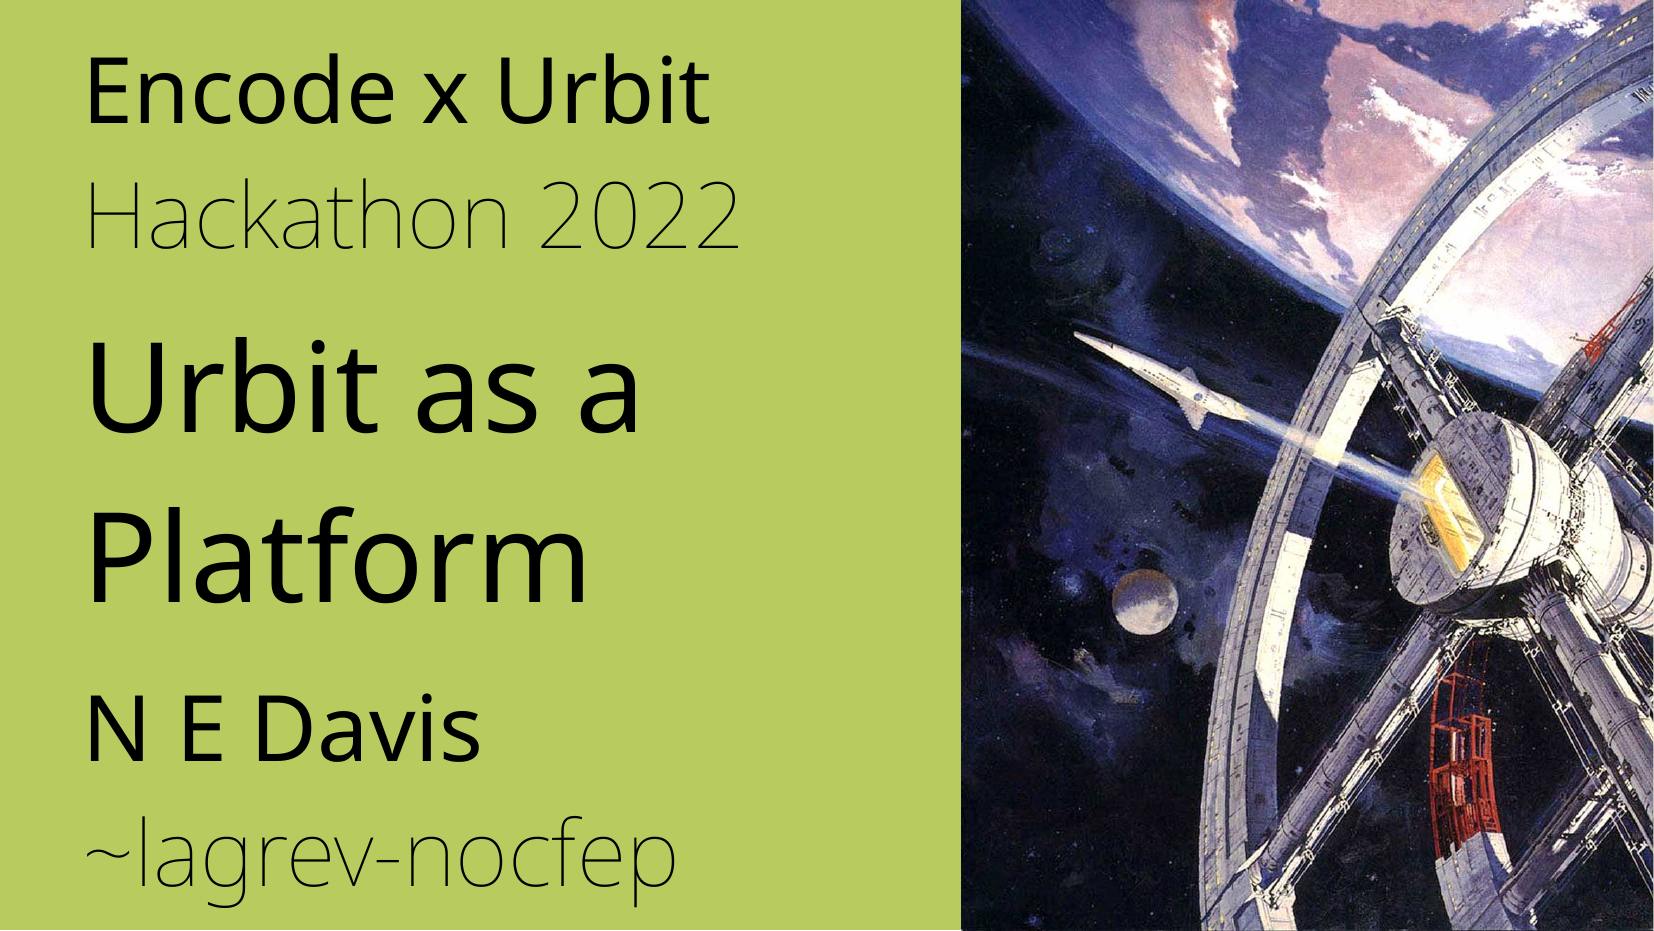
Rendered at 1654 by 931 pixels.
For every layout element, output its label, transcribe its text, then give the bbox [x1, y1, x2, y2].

title Urbit as a Platform [82, 343, 961, 595]
title N E Davis ~lagrev-nocfep [82, 696, 961, 880]
title Encode x Urbit Hackathon 2022 [82, 58, 961, 243]
picture [961, 0, 1654, 931]
